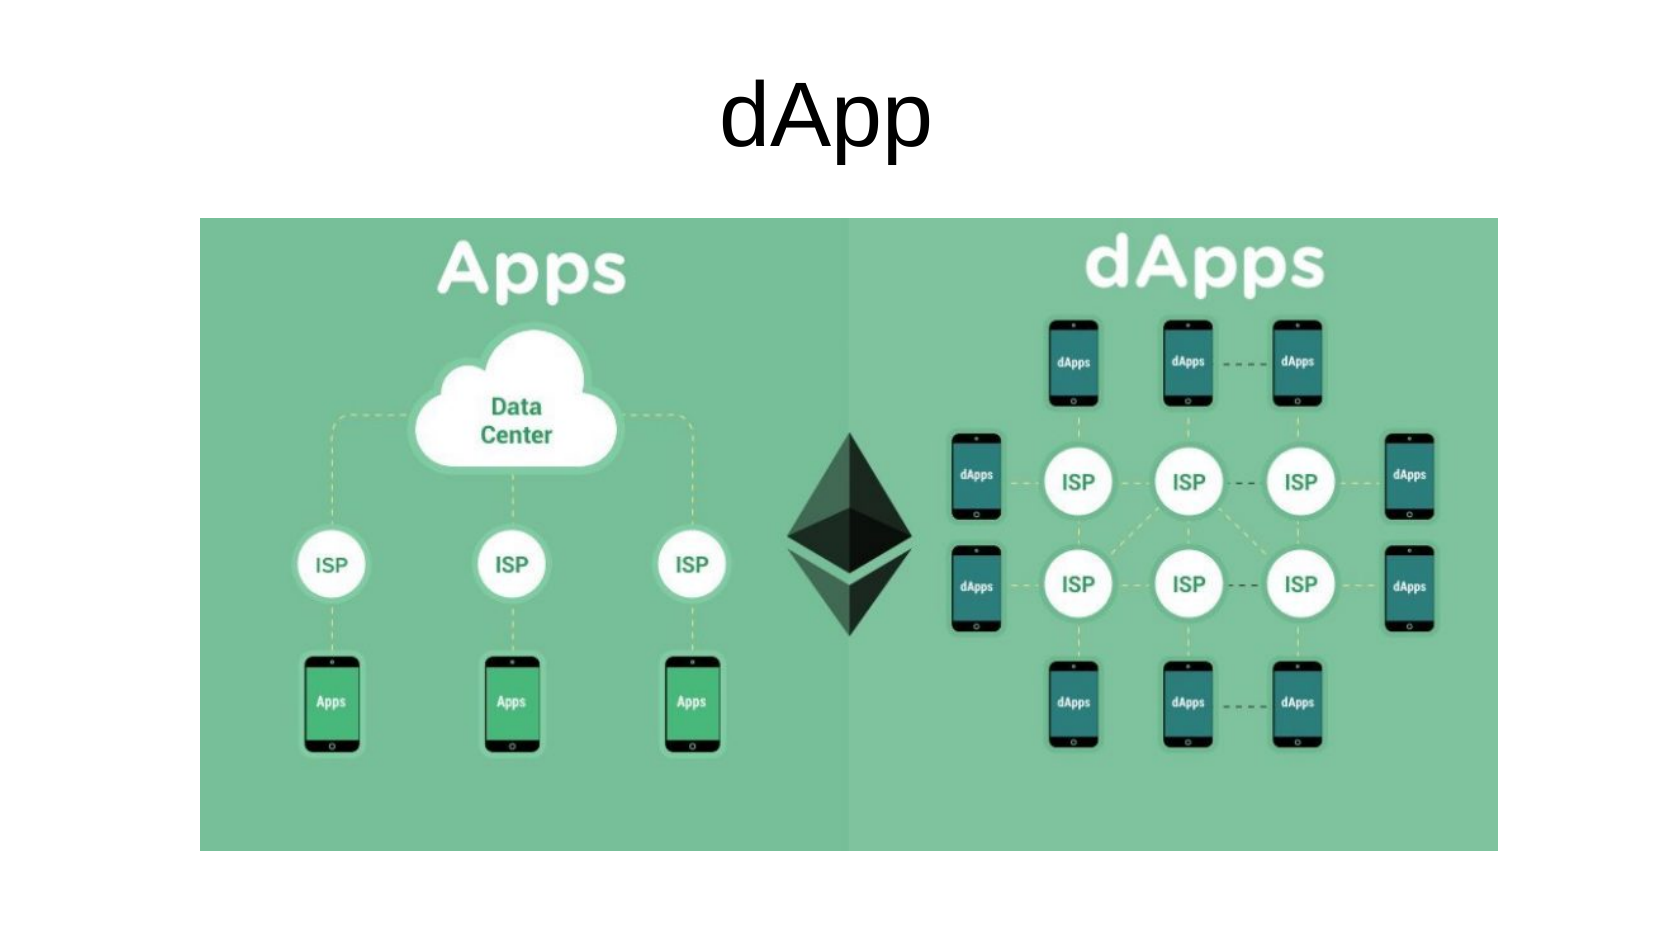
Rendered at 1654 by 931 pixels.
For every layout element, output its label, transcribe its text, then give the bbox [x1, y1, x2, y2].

picture [200, 218, 1498, 851]
title dApp [82, 37, 1571, 193]
